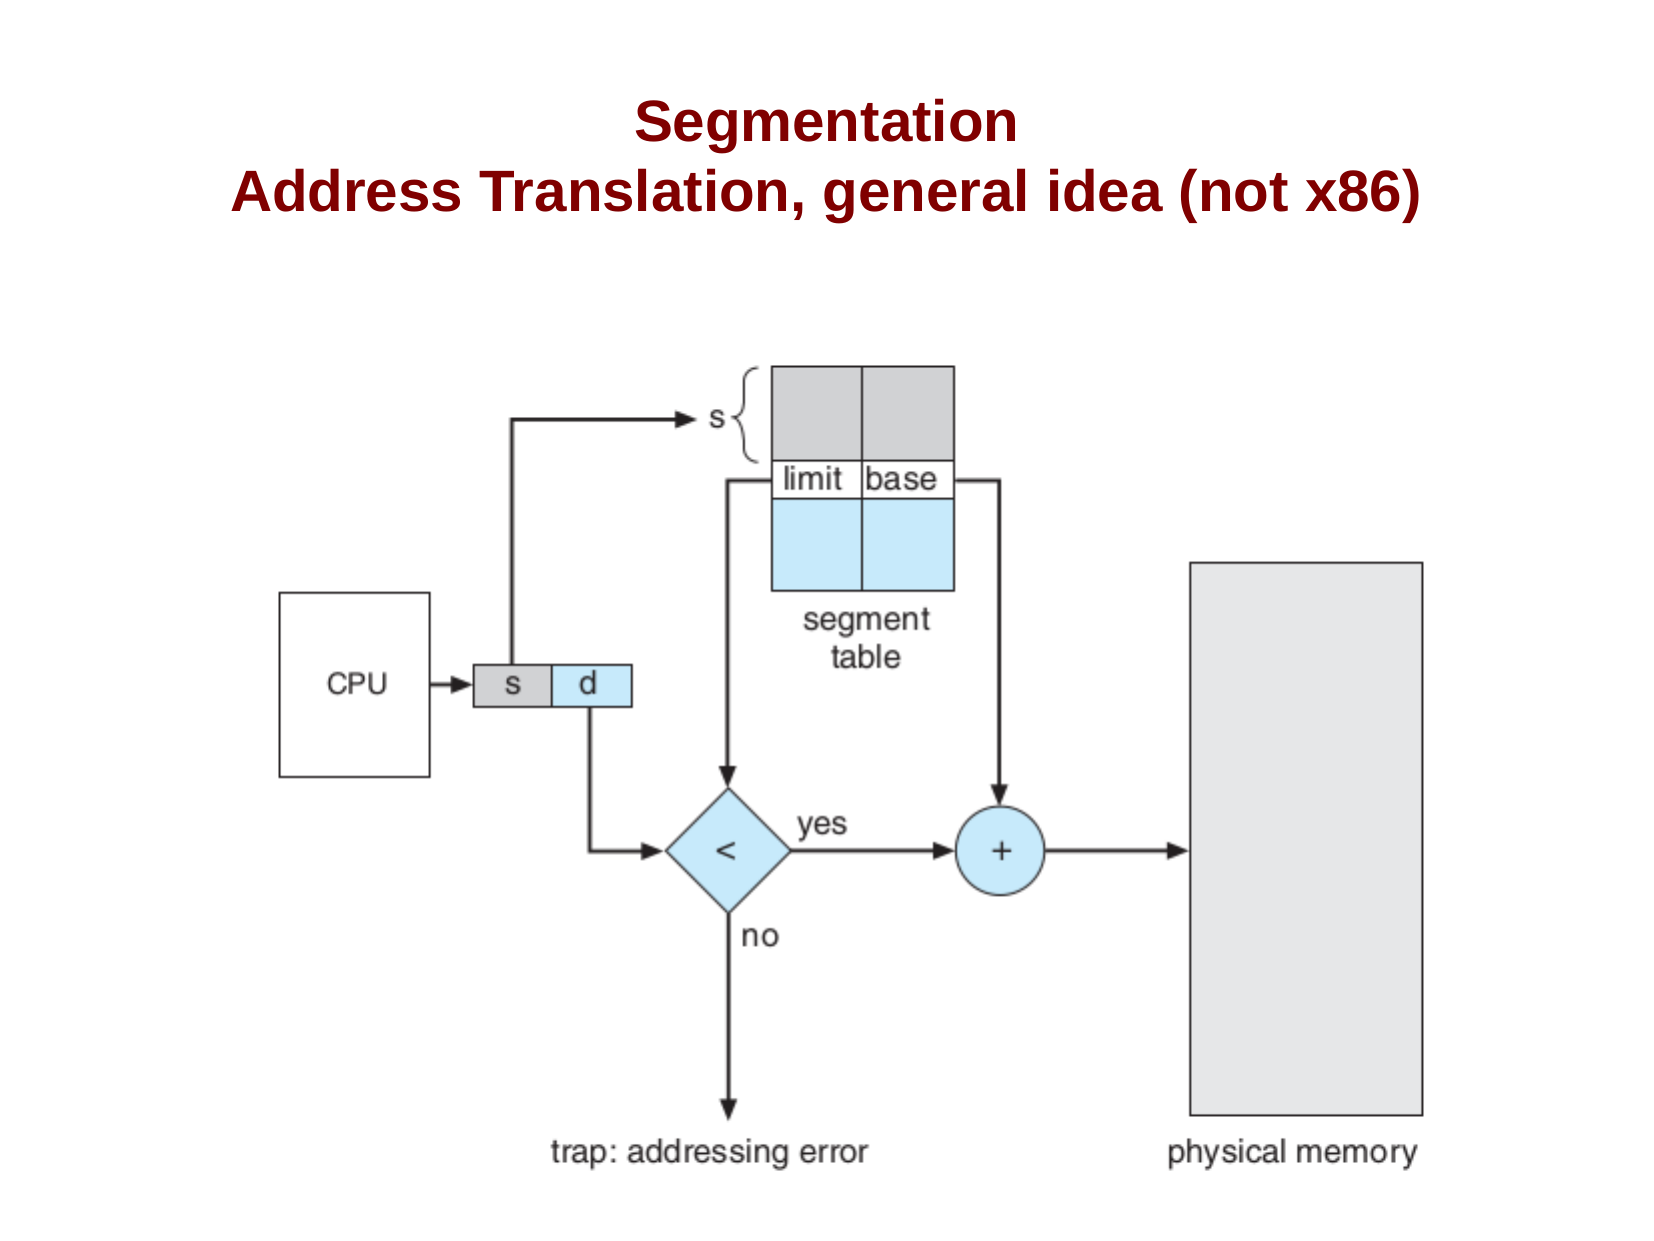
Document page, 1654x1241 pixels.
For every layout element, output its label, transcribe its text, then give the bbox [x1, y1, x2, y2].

picture [177, 332, 1548, 1205]
title Segmentation Address Translation, general idea (not x86) [82, 49, 1571, 257]
